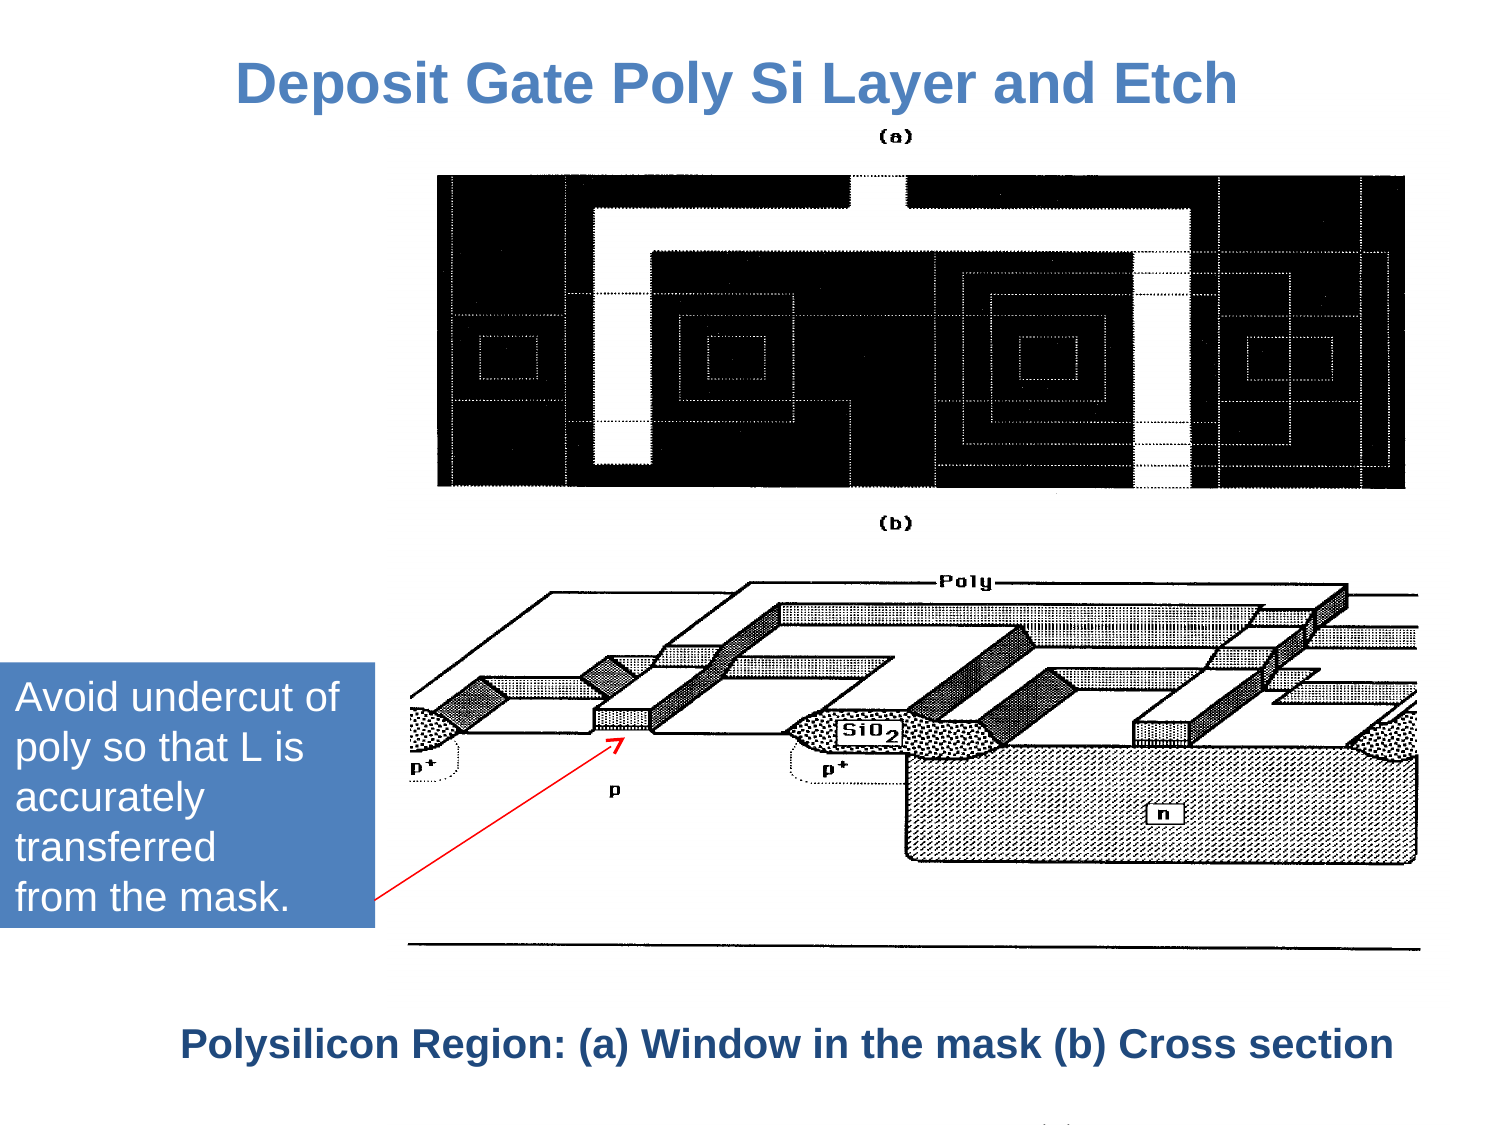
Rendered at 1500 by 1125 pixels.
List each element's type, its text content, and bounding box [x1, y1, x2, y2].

picture [387, 87, 1450, 1008]
text_box Polysilicon Region: (a) Window in the mask (b) Cross section [75, 1008, 1500, 1125]
text_box Avoid undercut of poly so that L is accurately transferred from the mask. [0, 662, 376, 928]
text_box Deposit Gate Poly Si Layer and Etch [99, 37, 1377, 123]
